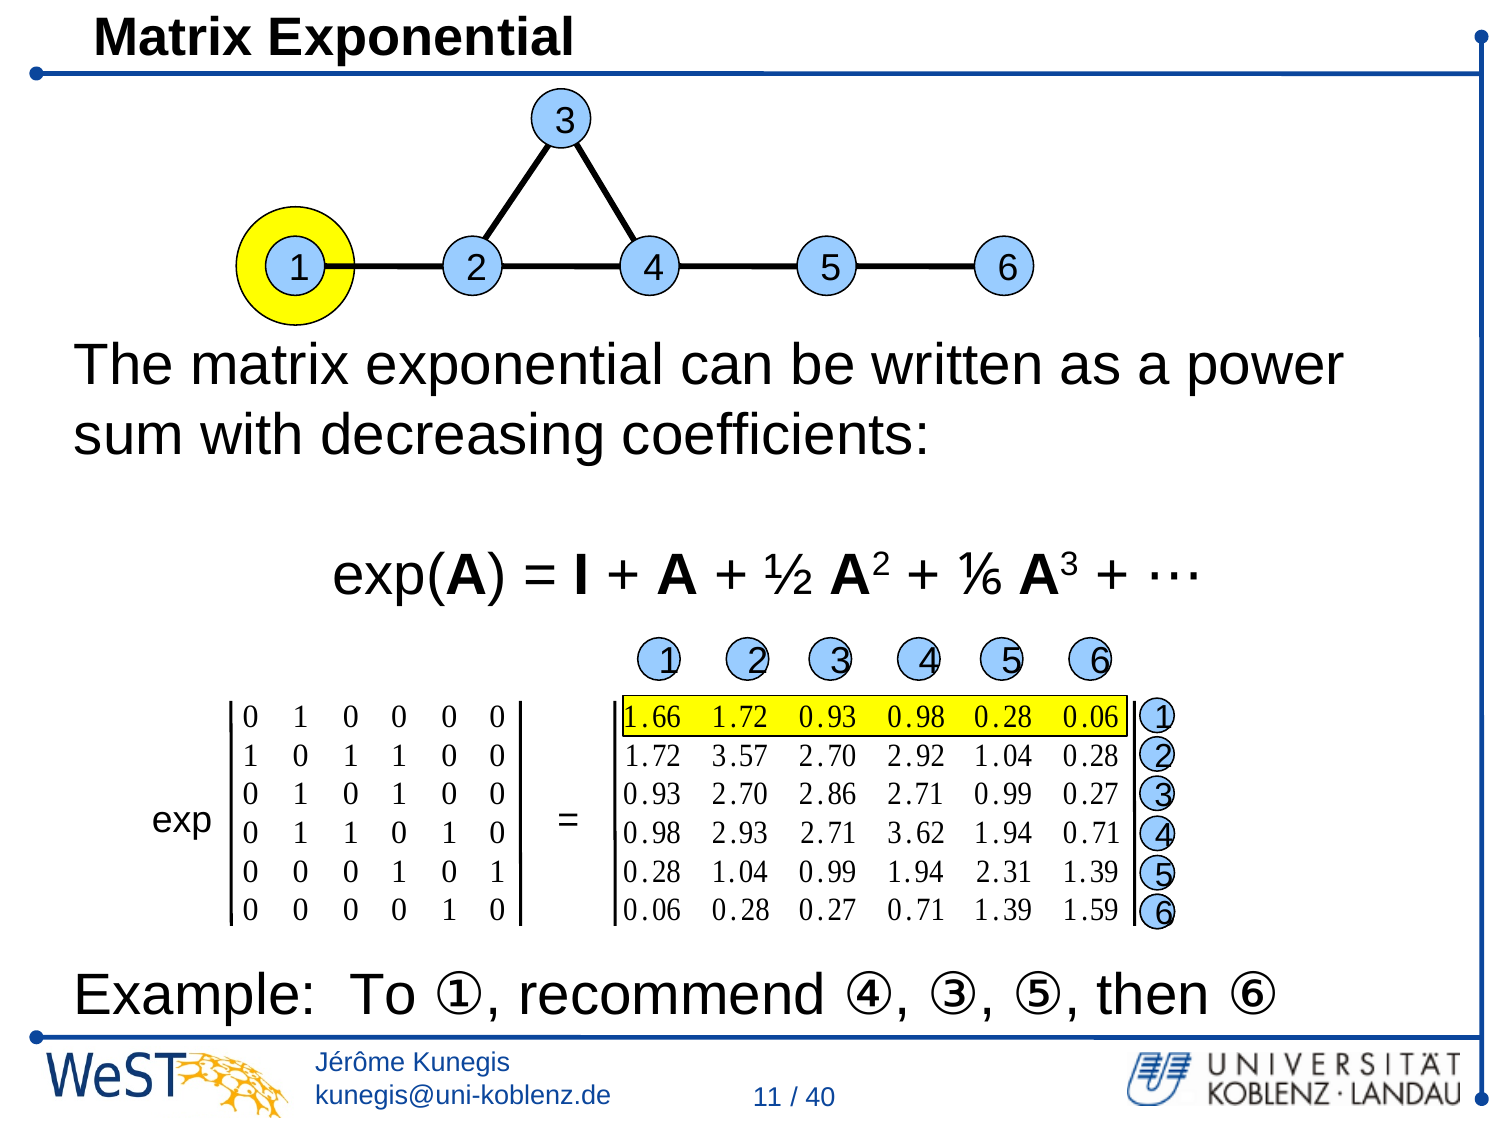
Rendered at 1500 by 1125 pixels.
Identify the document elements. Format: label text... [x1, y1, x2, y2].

text_box 4 [620, 236, 680, 296]
text_box 2 [1139, 736, 1175, 772]
text_box 2 [442, 236, 503, 296]
text_box 1 [265, 236, 325, 296]
text_box 6 [1068, 637, 1112, 681]
text_box 1 [637, 637, 681, 681]
text_box 4 [897, 637, 941, 681]
text_box 3 [1139, 776, 1175, 811]
text_box 5 [797, 236, 857, 296]
picture [41, 1046, 302, 1118]
text_box 4 [1140, 816, 1175, 851]
chart [234, 848, 522, 929]
text_box 5 [1140, 855, 1175, 890]
text_box [236, 206, 355, 318]
text_box 5 [980, 637, 1023, 681]
text_box 2 [726, 637, 769, 681]
picture [1127, 1052, 1460, 1106]
text_box 6 [1140, 894, 1175, 929]
text_box 1 [1139, 698, 1175, 733]
text_box 6 [974, 236, 1034, 296]
text_box exp = [137, 787, 596, 848]
chart [234, 694, 522, 787]
text_box 3 [531, 88, 591, 148]
text_box Matrix Exponential [78, 0, 1477, 74]
text_box 3 [809, 637, 852, 681]
chart [615, 694, 1134, 929]
text_box The matrix exponential can be written as a power sum with decreasing coefficients: exp(A) = I + A + ½ A2 + ⅙ A3 + ⋯ Example: To ①, recommend ④, ③, ⑤, then ⑥ [59, 318, 1477, 1034]
